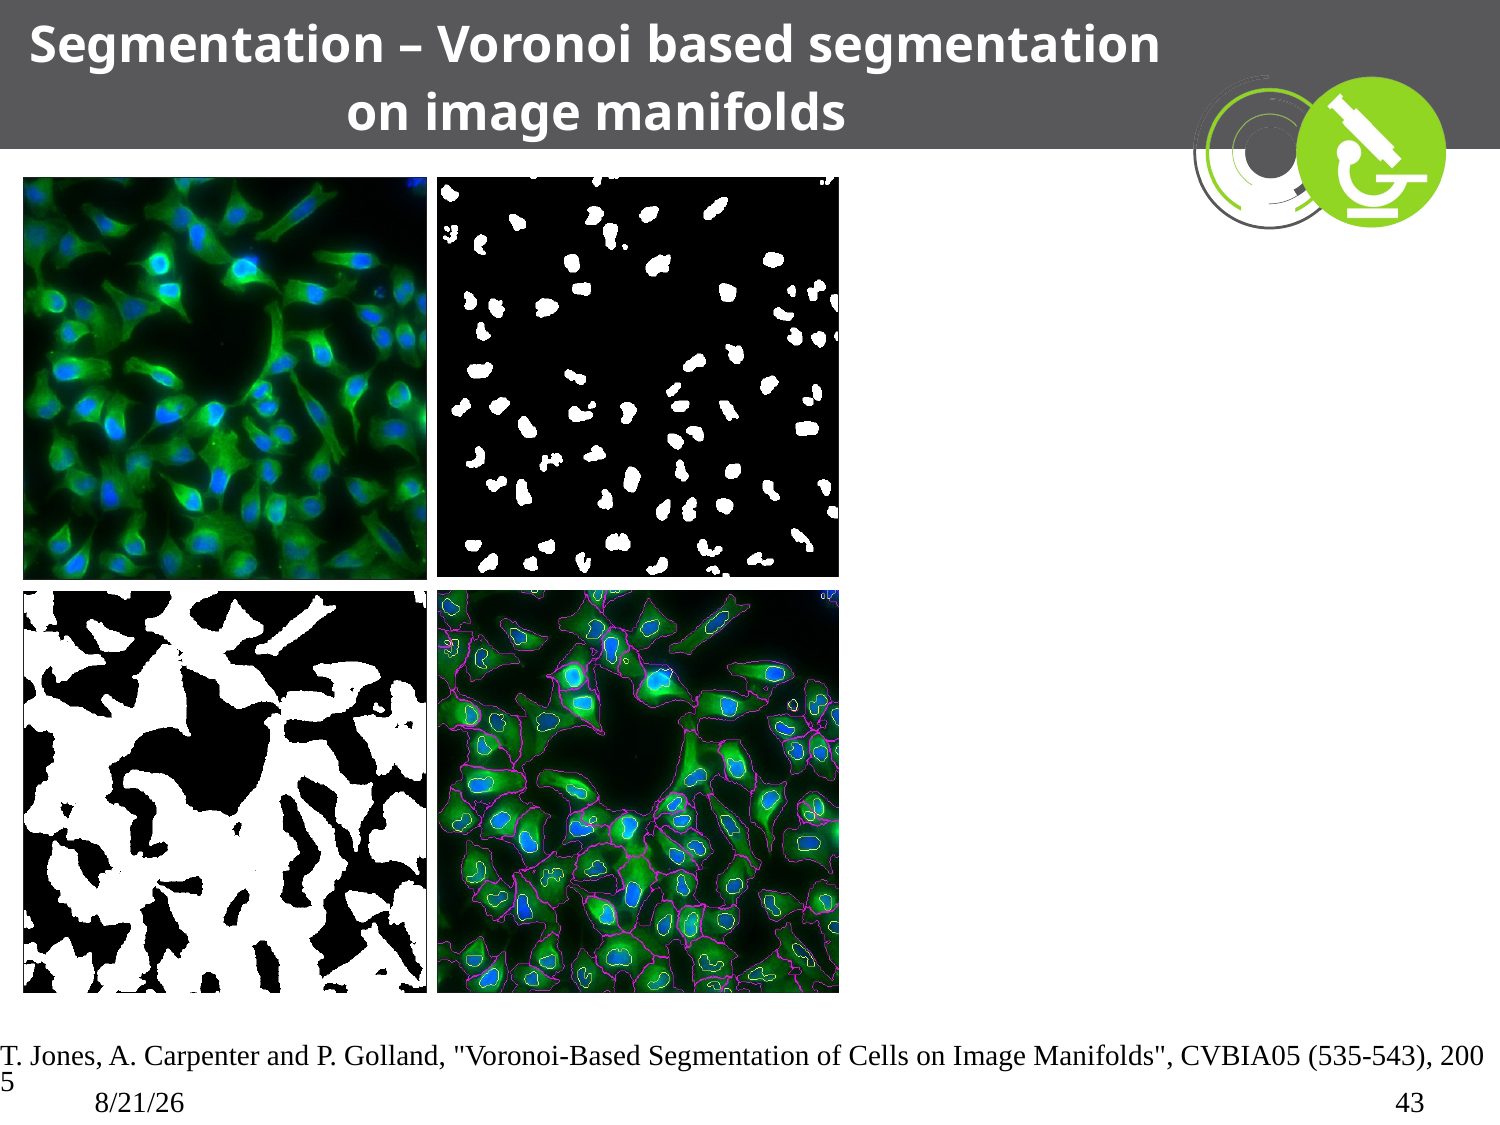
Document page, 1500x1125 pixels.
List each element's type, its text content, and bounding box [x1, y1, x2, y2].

picture [437, 177, 839, 577]
title Segmentation – Voronoi based segmentation on image manifolds [0, 0, 1193, 154]
picture [23, 177, 427, 580]
picture [1188, 69, 1453, 236]
picture [23, 591, 427, 993]
picture [437, 590, 839, 993]
